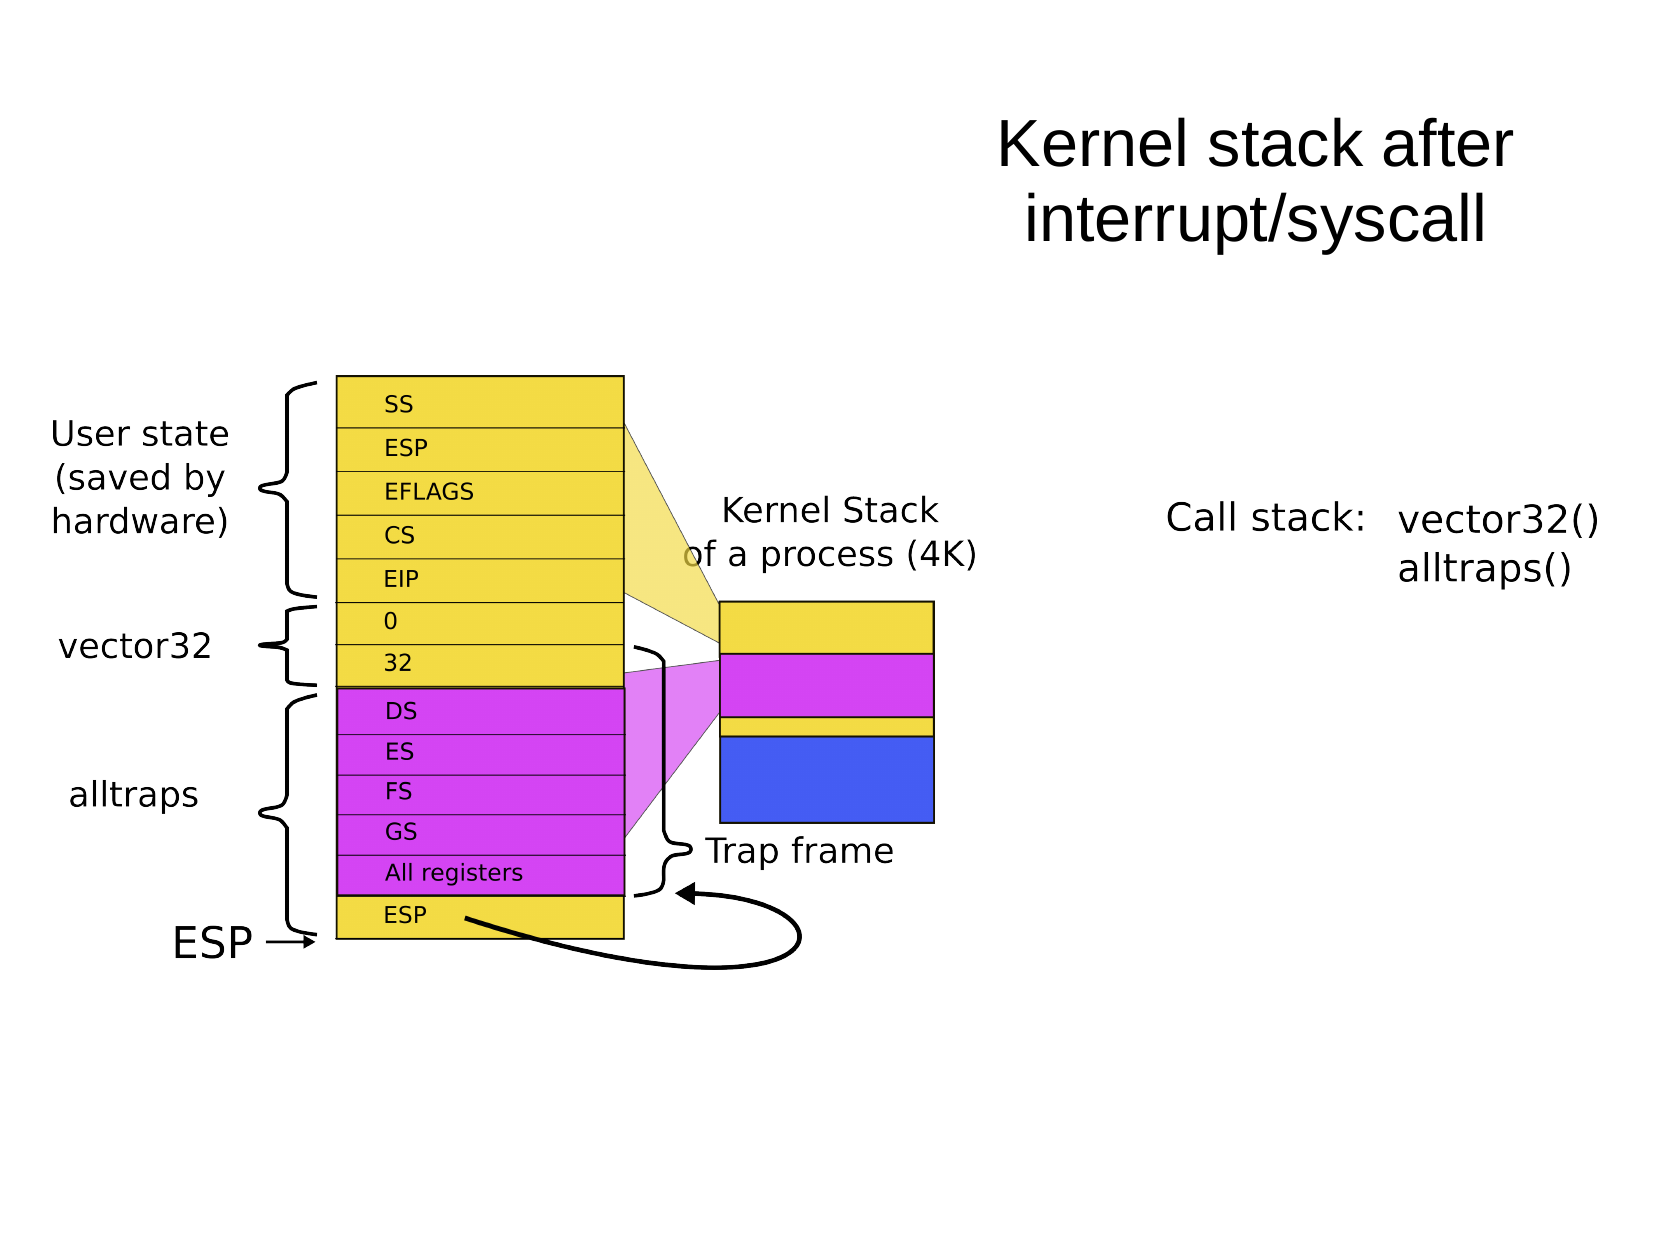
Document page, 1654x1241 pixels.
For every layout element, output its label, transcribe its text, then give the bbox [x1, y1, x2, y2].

list Kernel stack after interrupt/syscall [900, 105, 1613, 301]
picture [53, 375, 1597, 971]
